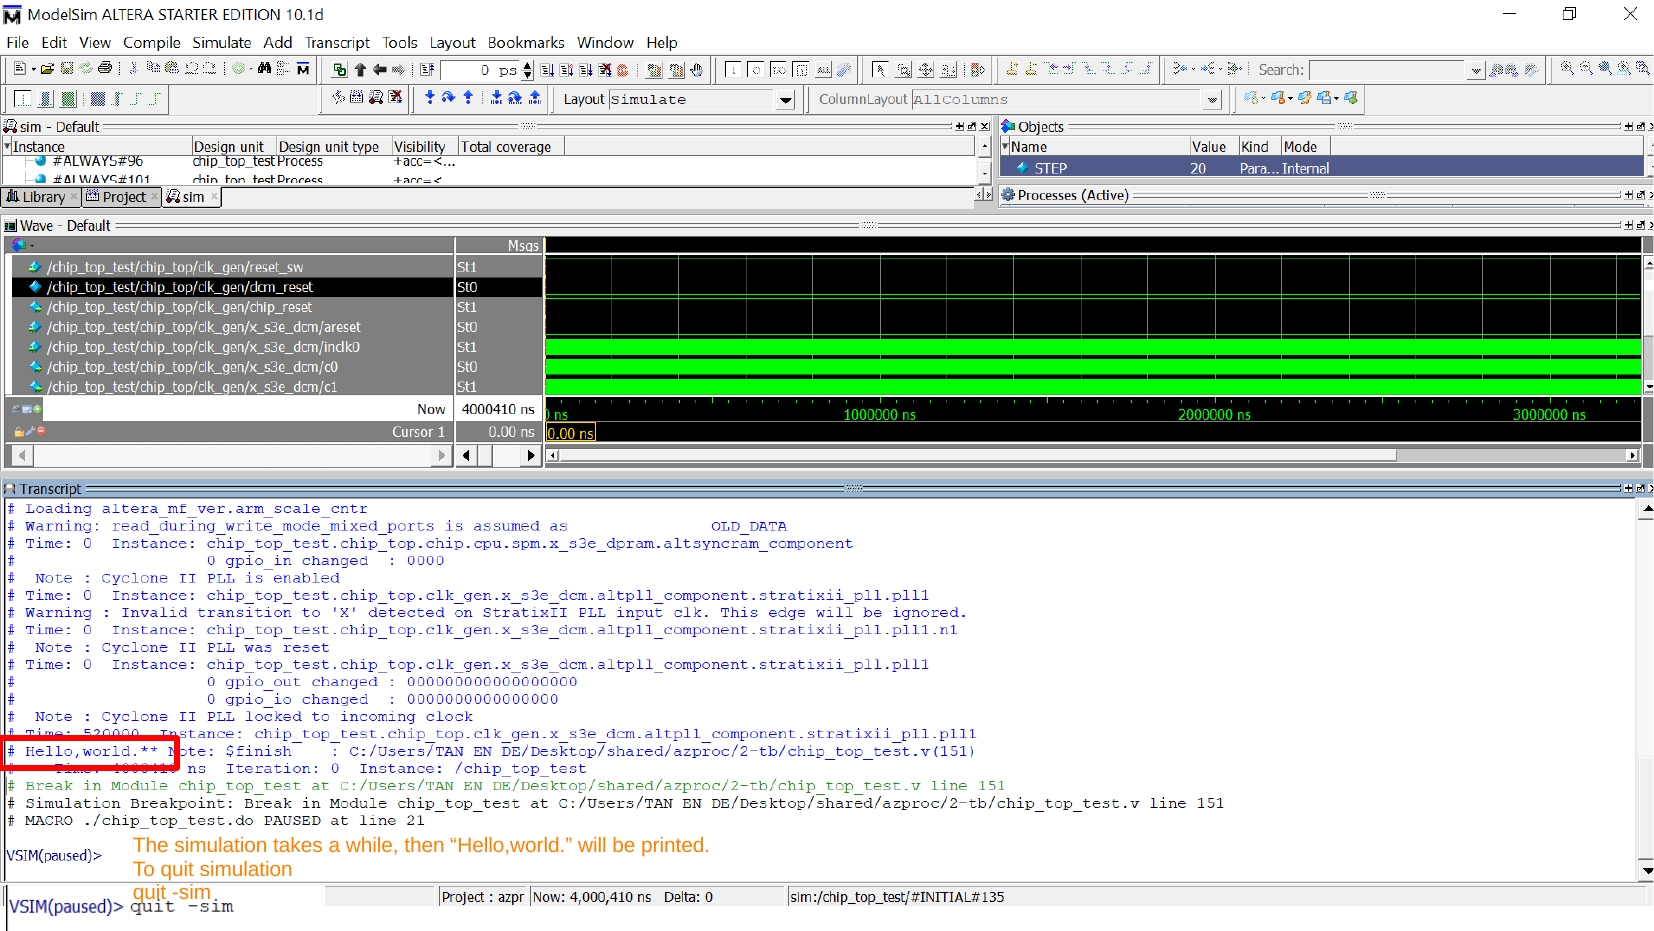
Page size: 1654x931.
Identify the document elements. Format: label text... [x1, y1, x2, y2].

text_box The simulation takes a while, then “Hello,world.” will be printed. To quit simulation quit -sim [118, 826, 975, 931]
picture [0, 0, 1654, 931]
picture [3, 741, 174, 765]
